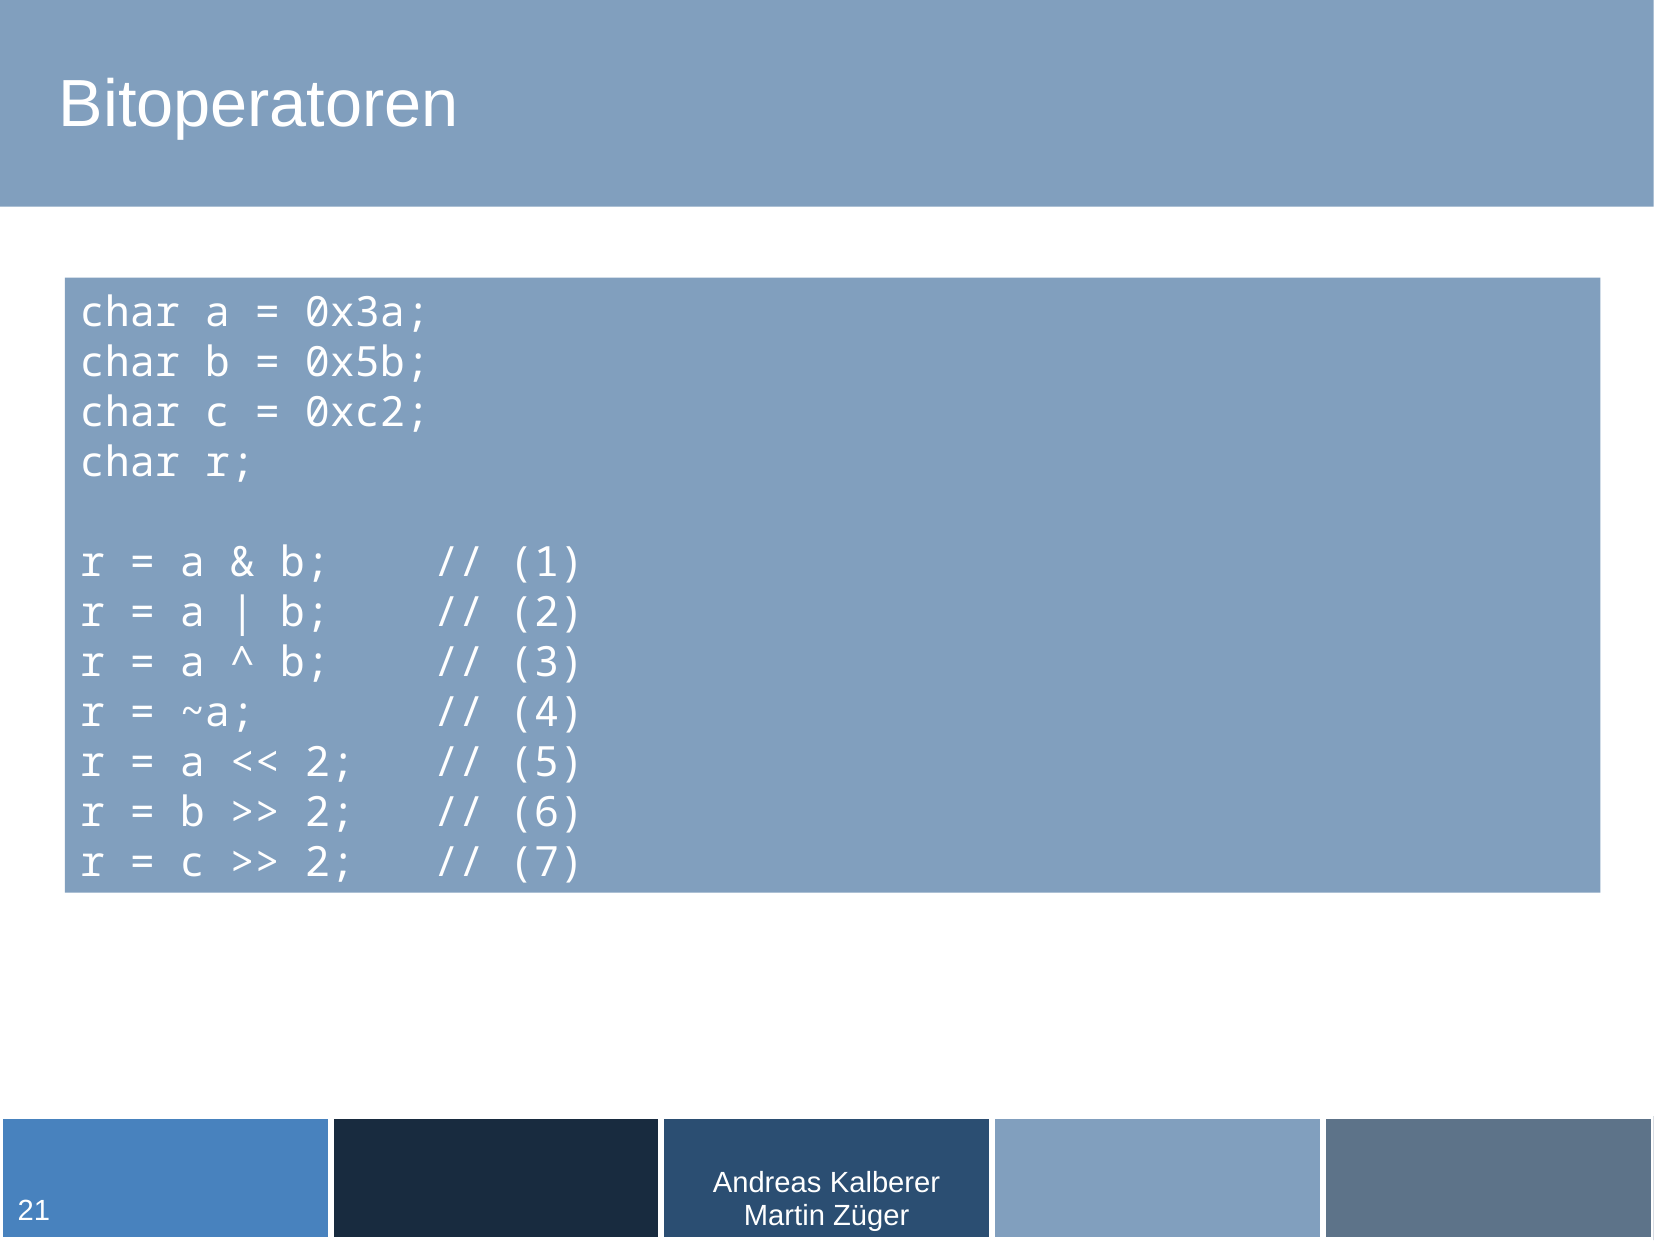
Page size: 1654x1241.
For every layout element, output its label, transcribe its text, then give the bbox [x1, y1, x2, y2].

title Bitoperatoren [59, 29, 1595, 178]
text_box char a = 0x3a; char b = 0x5b; char c = 0xc2; char r; r = a & b; // (1) r = a | b; // (2) r = a ^ b; // (3) r = ~a; // (4) r = a << 2; // (5) r = b >> 2; // (6) r = c >> 2; // (7) [64, 277, 1601, 893]
